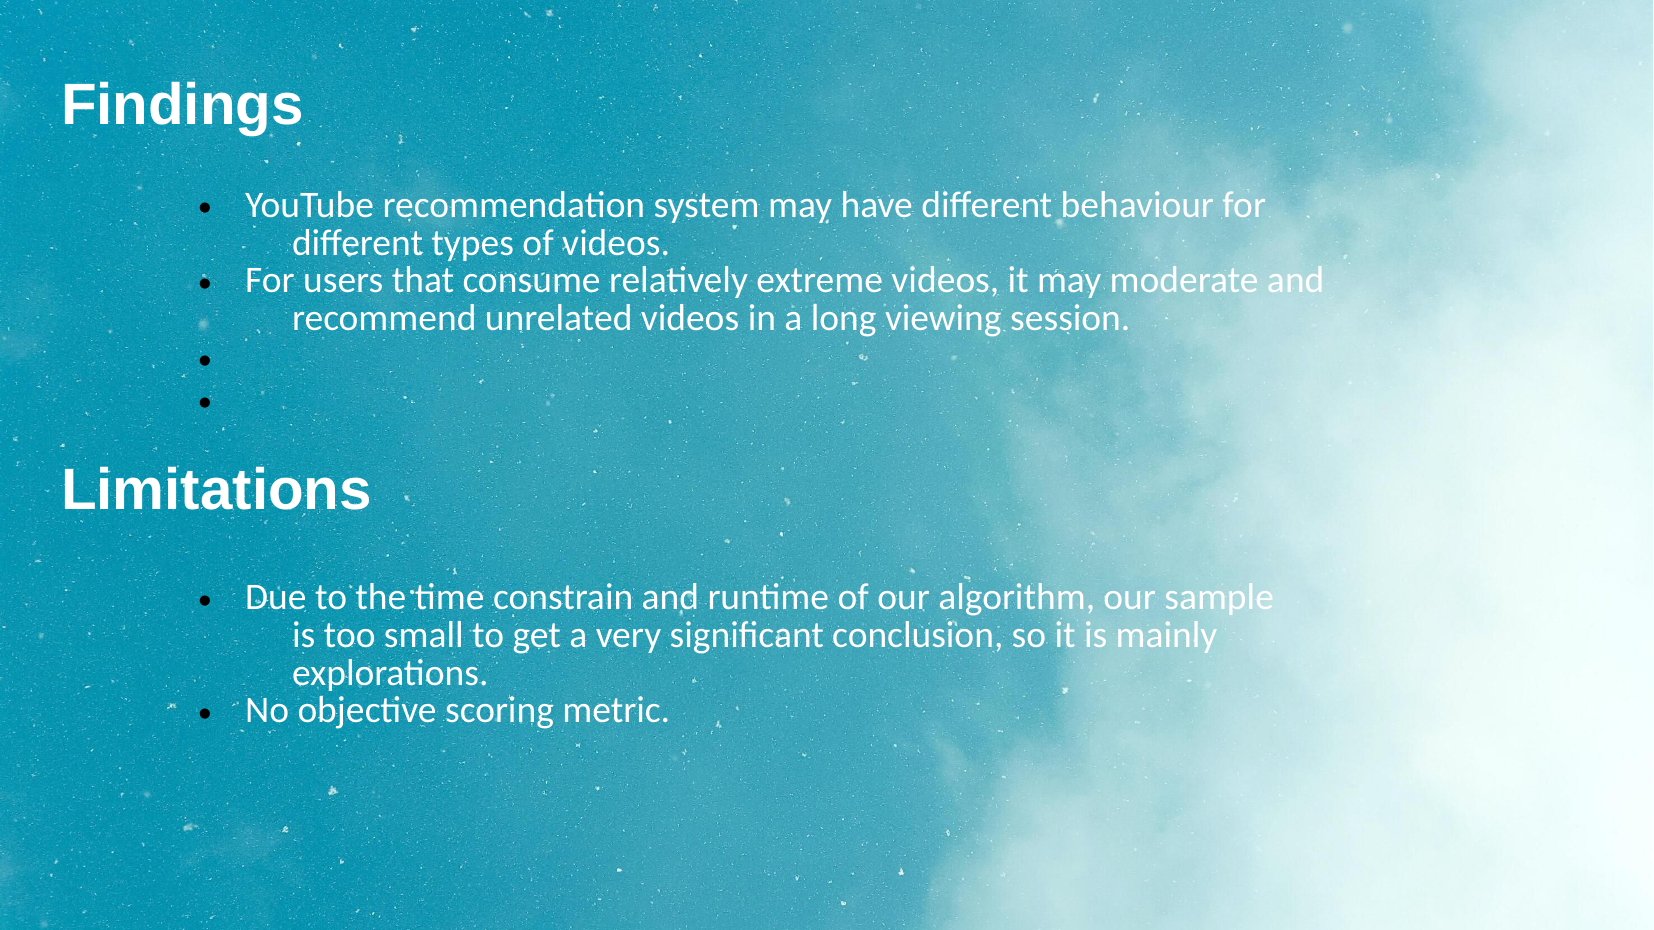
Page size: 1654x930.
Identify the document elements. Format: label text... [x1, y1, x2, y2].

text_box YouTube recommendation system may have different behaviour for different types of videos. For users that consume relatively extreme videos, it may moderate and recommend unrelated videos in a long viewing session. [183, 181, 1366, 411]
text_box Limitations [61, 411, 1550, 567]
text_box Findings [61, 26, 1550, 182]
text_box Due to the time constrain and runtime of our algorithm, our sample is too small to get a very significant conclusion, so it is mainly explorations. No objective scoring metric. [183, 574, 1308, 770]
